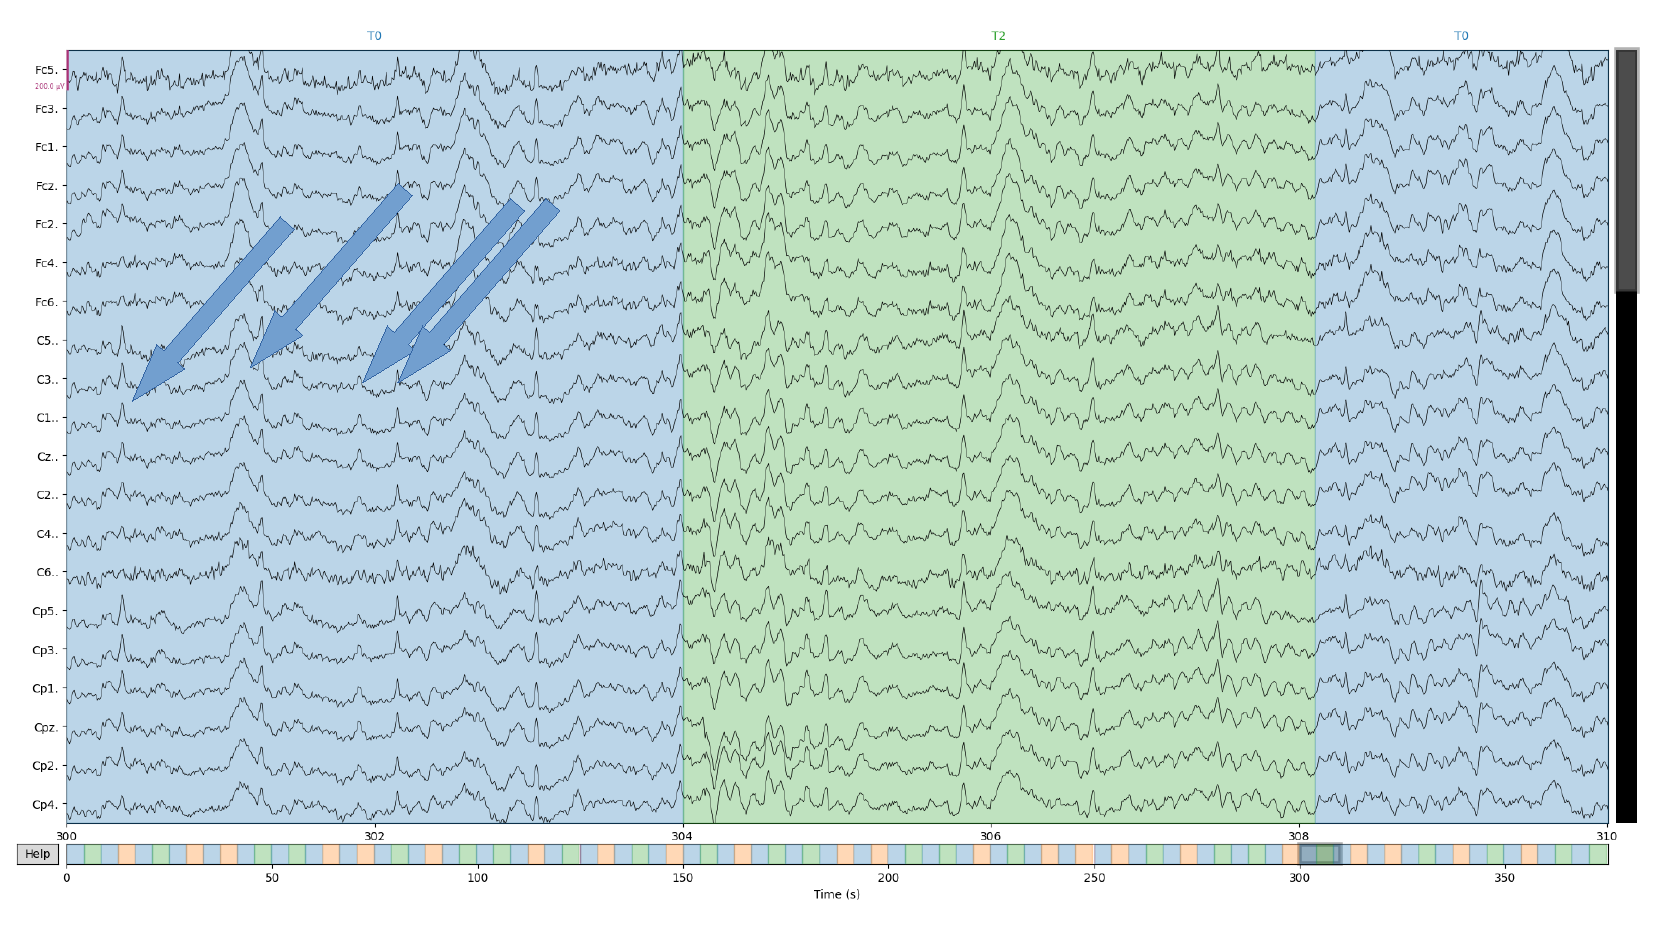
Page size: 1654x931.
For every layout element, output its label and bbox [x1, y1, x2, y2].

picture [8, 22, 1645, 908]
text_box [132, 216, 295, 402]
text_box [362, 198, 560, 383]
text_box [250, 183, 413, 368]
